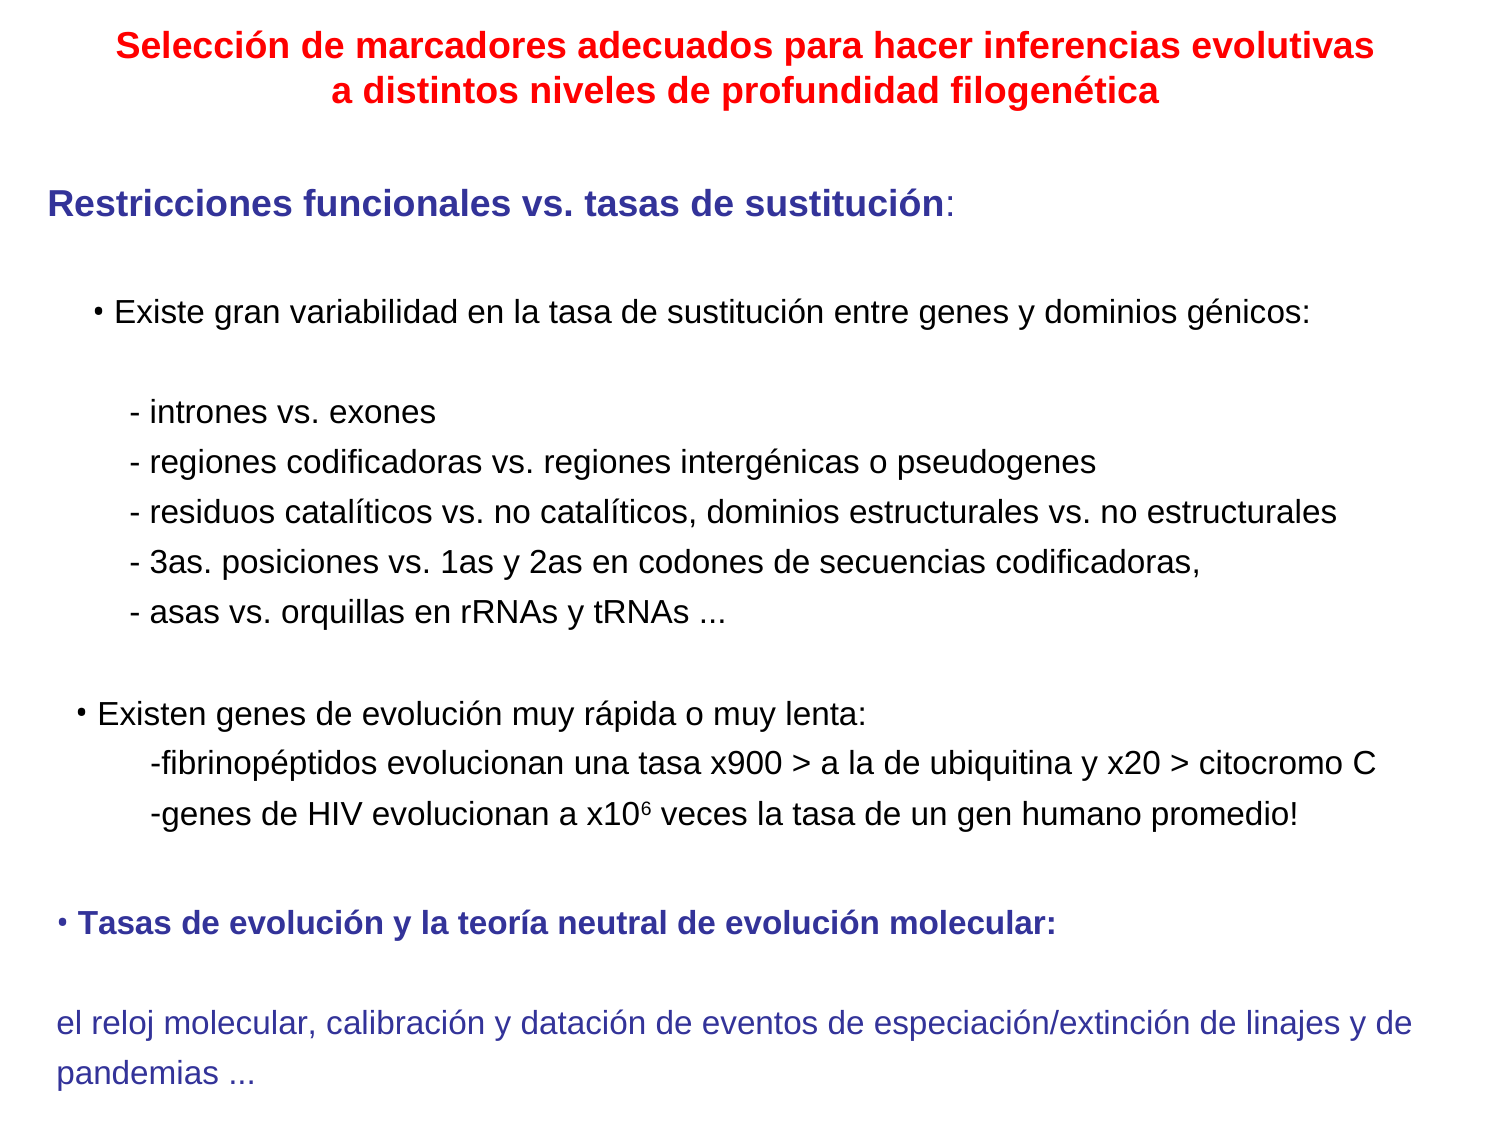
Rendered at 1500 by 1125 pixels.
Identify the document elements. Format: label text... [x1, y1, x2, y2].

text_box Existen genes de evolución muy rápida o muy lenta: fibrinopéptidos evolucionan una tasa x900 > a la de ubiquitina y x20 > citocromo C genes de HIV evolucionan a x106 veces la tasa de un gen humano promedio! [60, 674, 1394, 840]
text_box Tasas de evolución y la teoría neutral de evolución molecular: el reloj molecular, calibración y datación de eventos de especiación/extinción de linajes y de pandemias ... [41, 883, 1477, 1099]
text_box Existe gran variabilidad en la tasa de sustitución entre genes y dominios génicos: - intrones vs. exones - regiones codificadoras vs. regiones intergénicas o pseudogenes - residuos catalíticos vs. no catalíticos, dominios estructurales vs. no estructurales - 3as. posiciones vs. 1as y 2as en codones de secuencias codificadoras, - asas vs. orquillas en rRNAs y tRNAs ... [77, 272, 1355, 638]
text_box Selección de marcadores adecuados para hacer inferencias evolutivas a distintos niveles de profundidad filogenética [100, 13, 1401, 119]
text_box Restricciones funcionales vs. tasas de sustitución: [32, 171, 982, 233]
